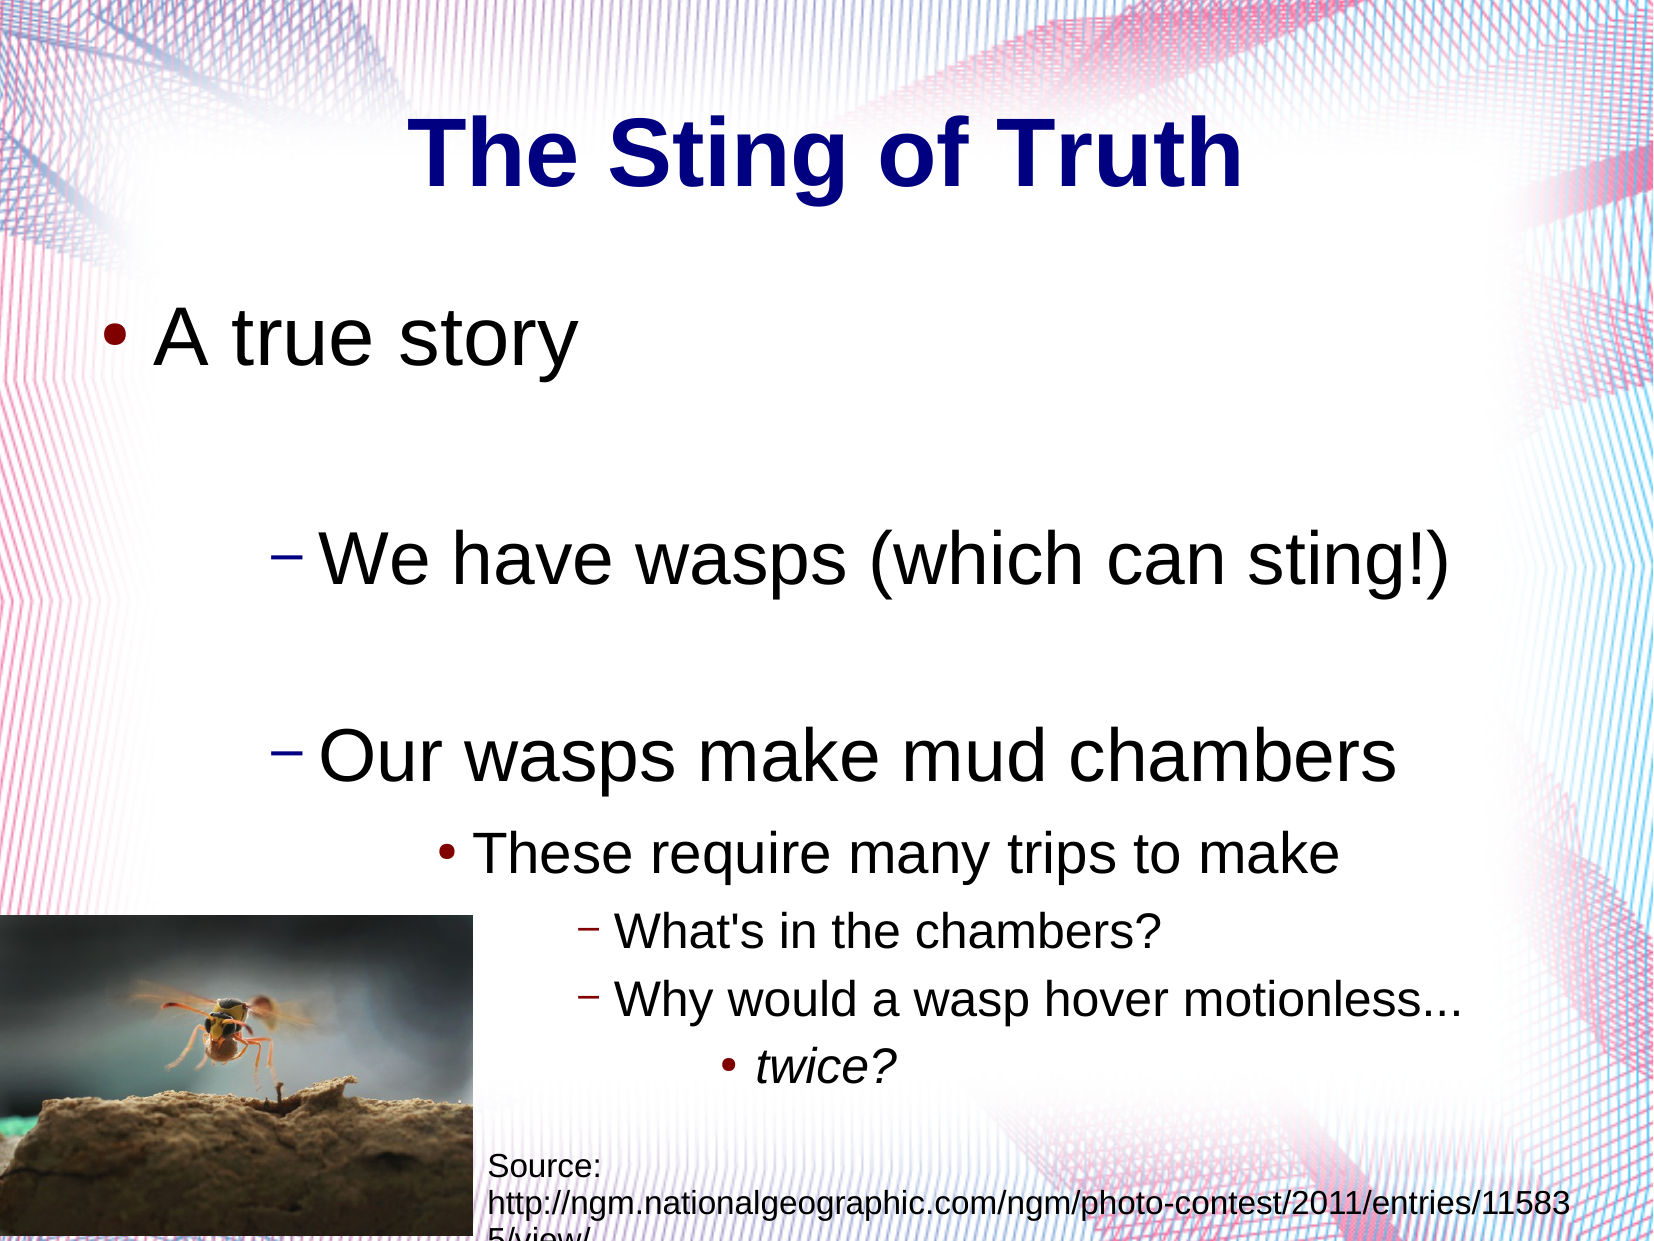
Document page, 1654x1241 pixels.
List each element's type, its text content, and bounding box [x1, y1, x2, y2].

picture [544, 1235, 553, 1241]
picture [0, 0, 1654, 1241]
text_box Source: http://ngm.nationalgeographic.com/ngm/photo-contest/2011/entries/115835/view/ [472, 1139, 1595, 1230]
picture [492, 1230, 511, 1241]
list A true story We have wasps (which can sting!) Our wasps make mud chambers These require many trips to make What's in the chambers? Why would a wasp hover motionless... twice? [82, 290, 1571, 1139]
title The Sting of Truth [82, 49, 1571, 257]
picture [511, 1230, 587, 1241]
